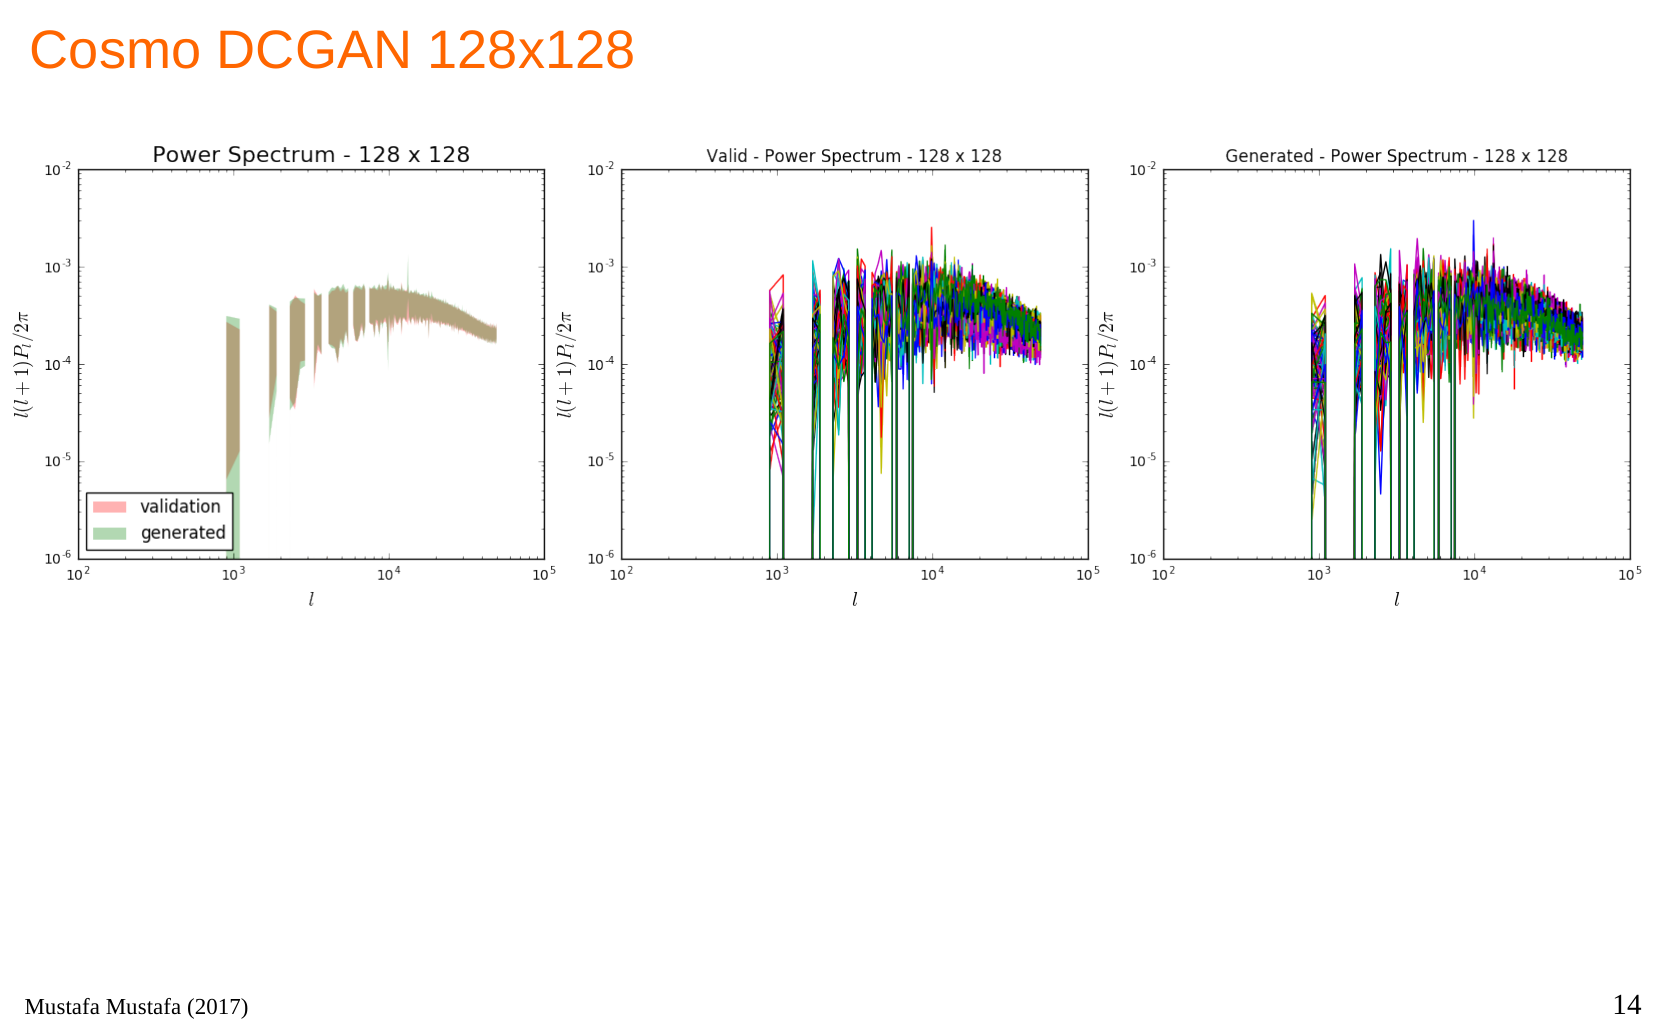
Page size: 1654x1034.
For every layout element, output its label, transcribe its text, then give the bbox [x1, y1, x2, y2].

title Cosmo DCGAN 128x128 [29, 17, 1621, 82]
picture [3, 119, 1654, 621]
